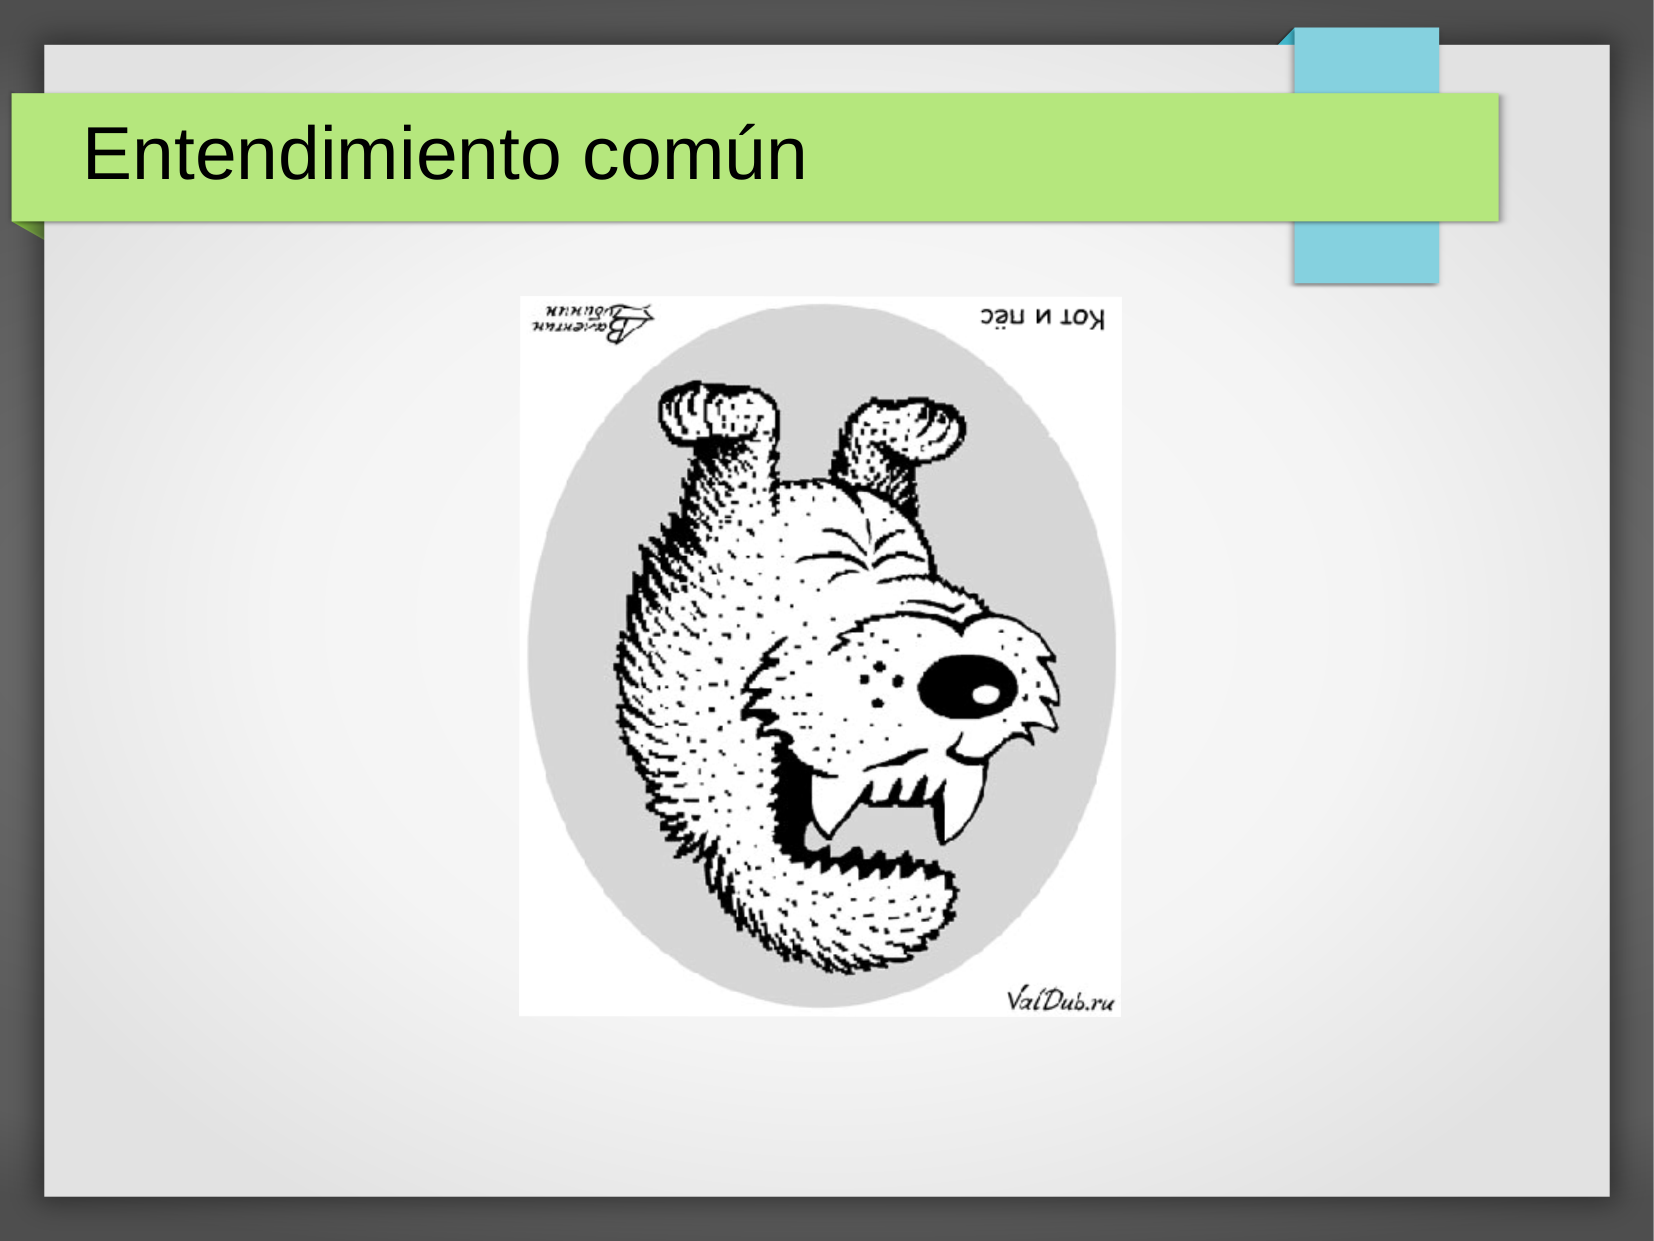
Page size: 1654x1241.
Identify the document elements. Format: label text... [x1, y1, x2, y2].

picture [0, 0, 1654, 1241]
title Entendimiento común [82, 94, 1264, 213]
